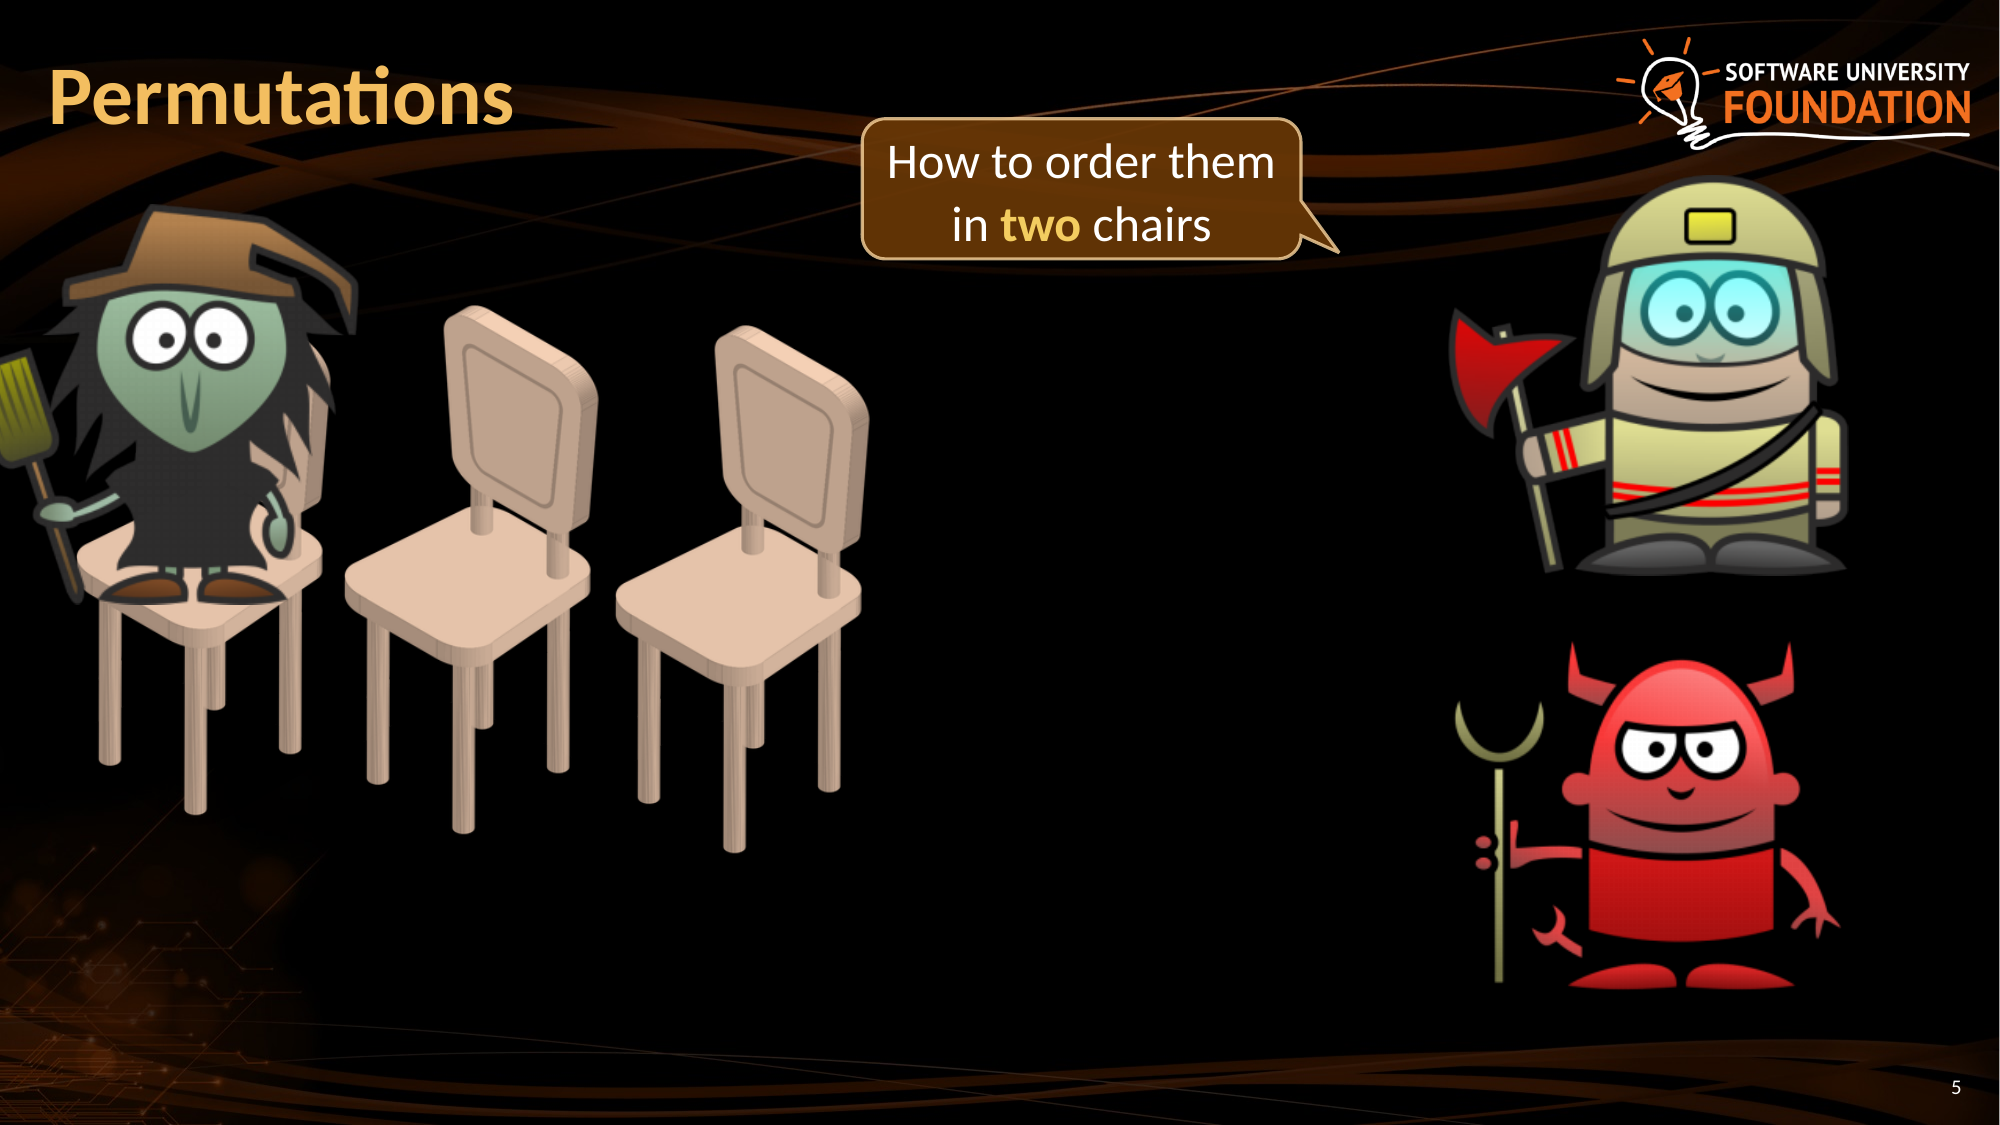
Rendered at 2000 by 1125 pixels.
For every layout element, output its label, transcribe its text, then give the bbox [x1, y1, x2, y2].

text_box How to order them in two chairs [862, 118, 1340, 259]
slide_number 85 [1897, 1070, 1968, 1103]
title Permutations [30, 6, 1602, 189]
picture [0, 0, 2000, 1125]
